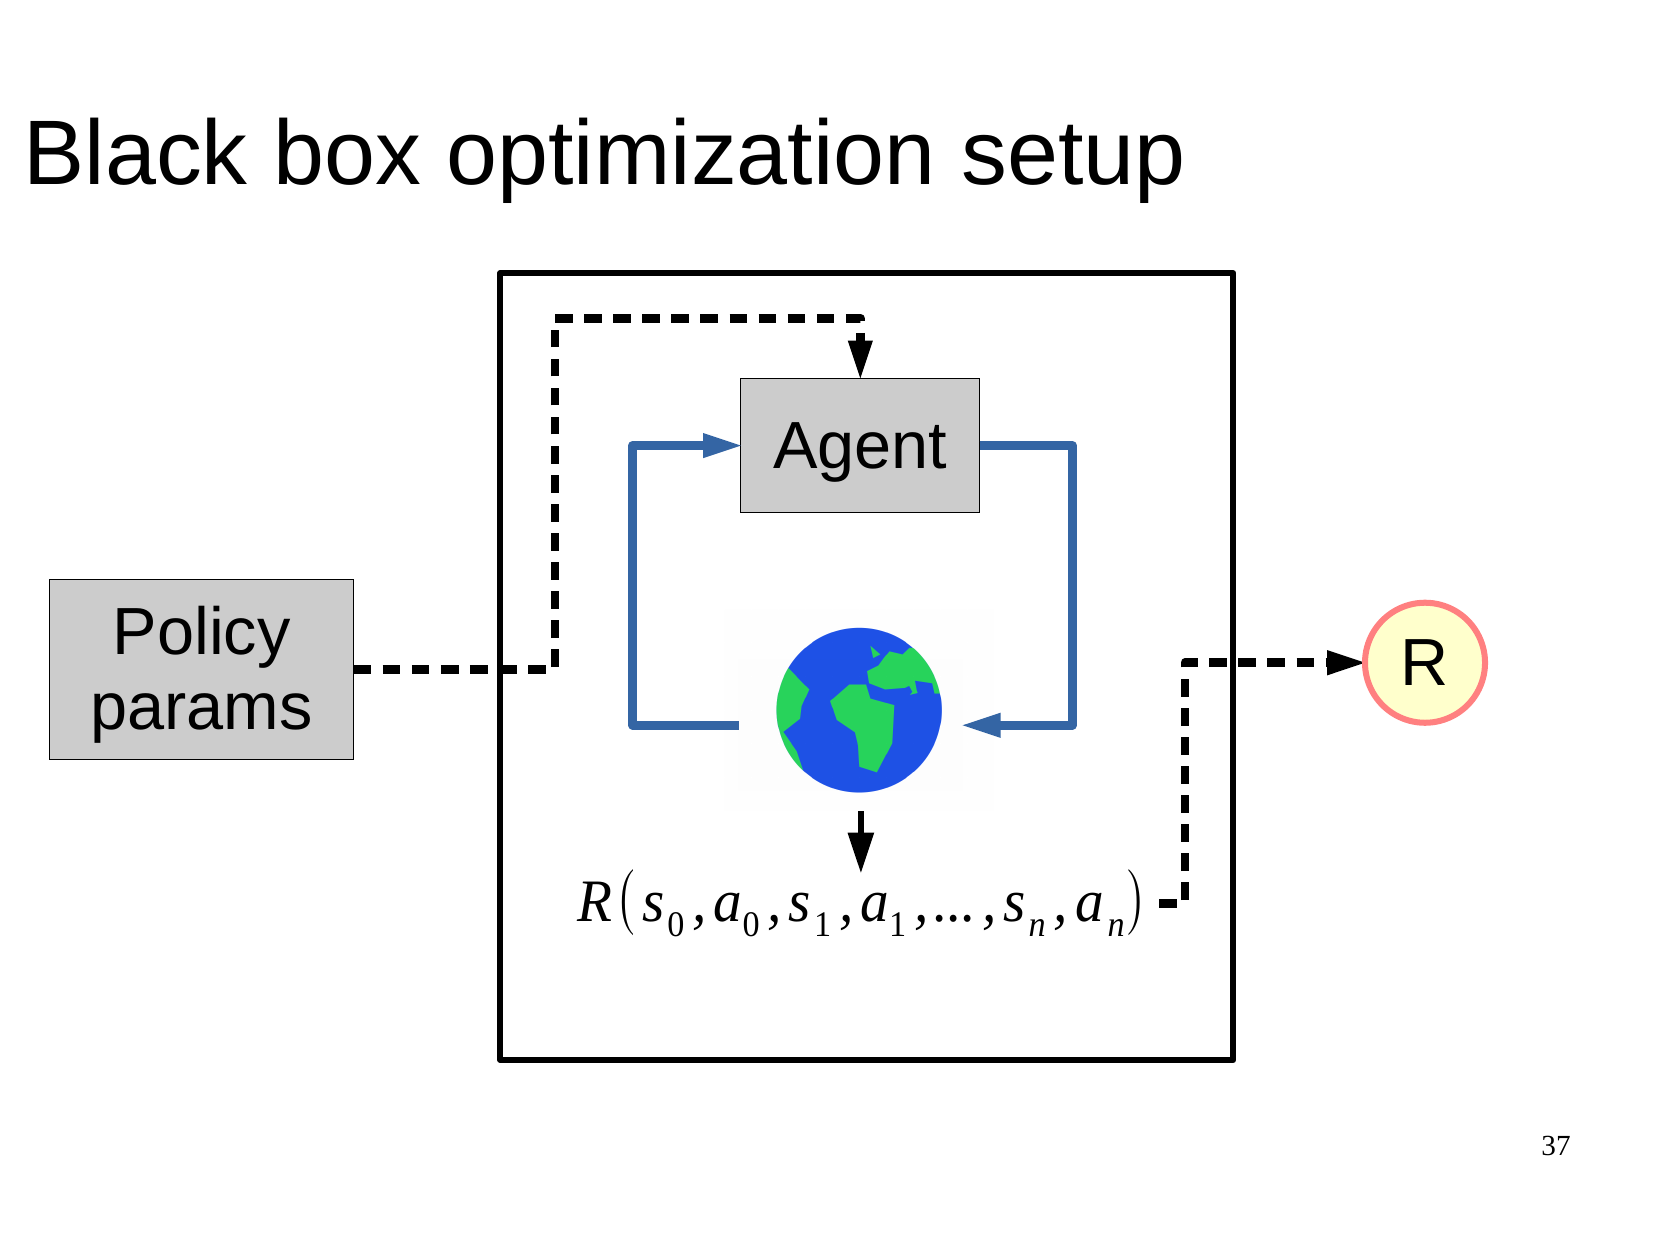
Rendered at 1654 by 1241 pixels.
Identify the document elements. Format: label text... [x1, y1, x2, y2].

picture [724, 609, 994, 812]
text_box [500, 273, 1234, 1061]
text_box Policy params [49, 579, 354, 760]
title Black box optimization setup [23, 49, 1512, 257]
text_box R [1365, 602, 1486, 723]
chart [560, 864, 1160, 943]
text_box Agent [740, 378, 980, 513]
